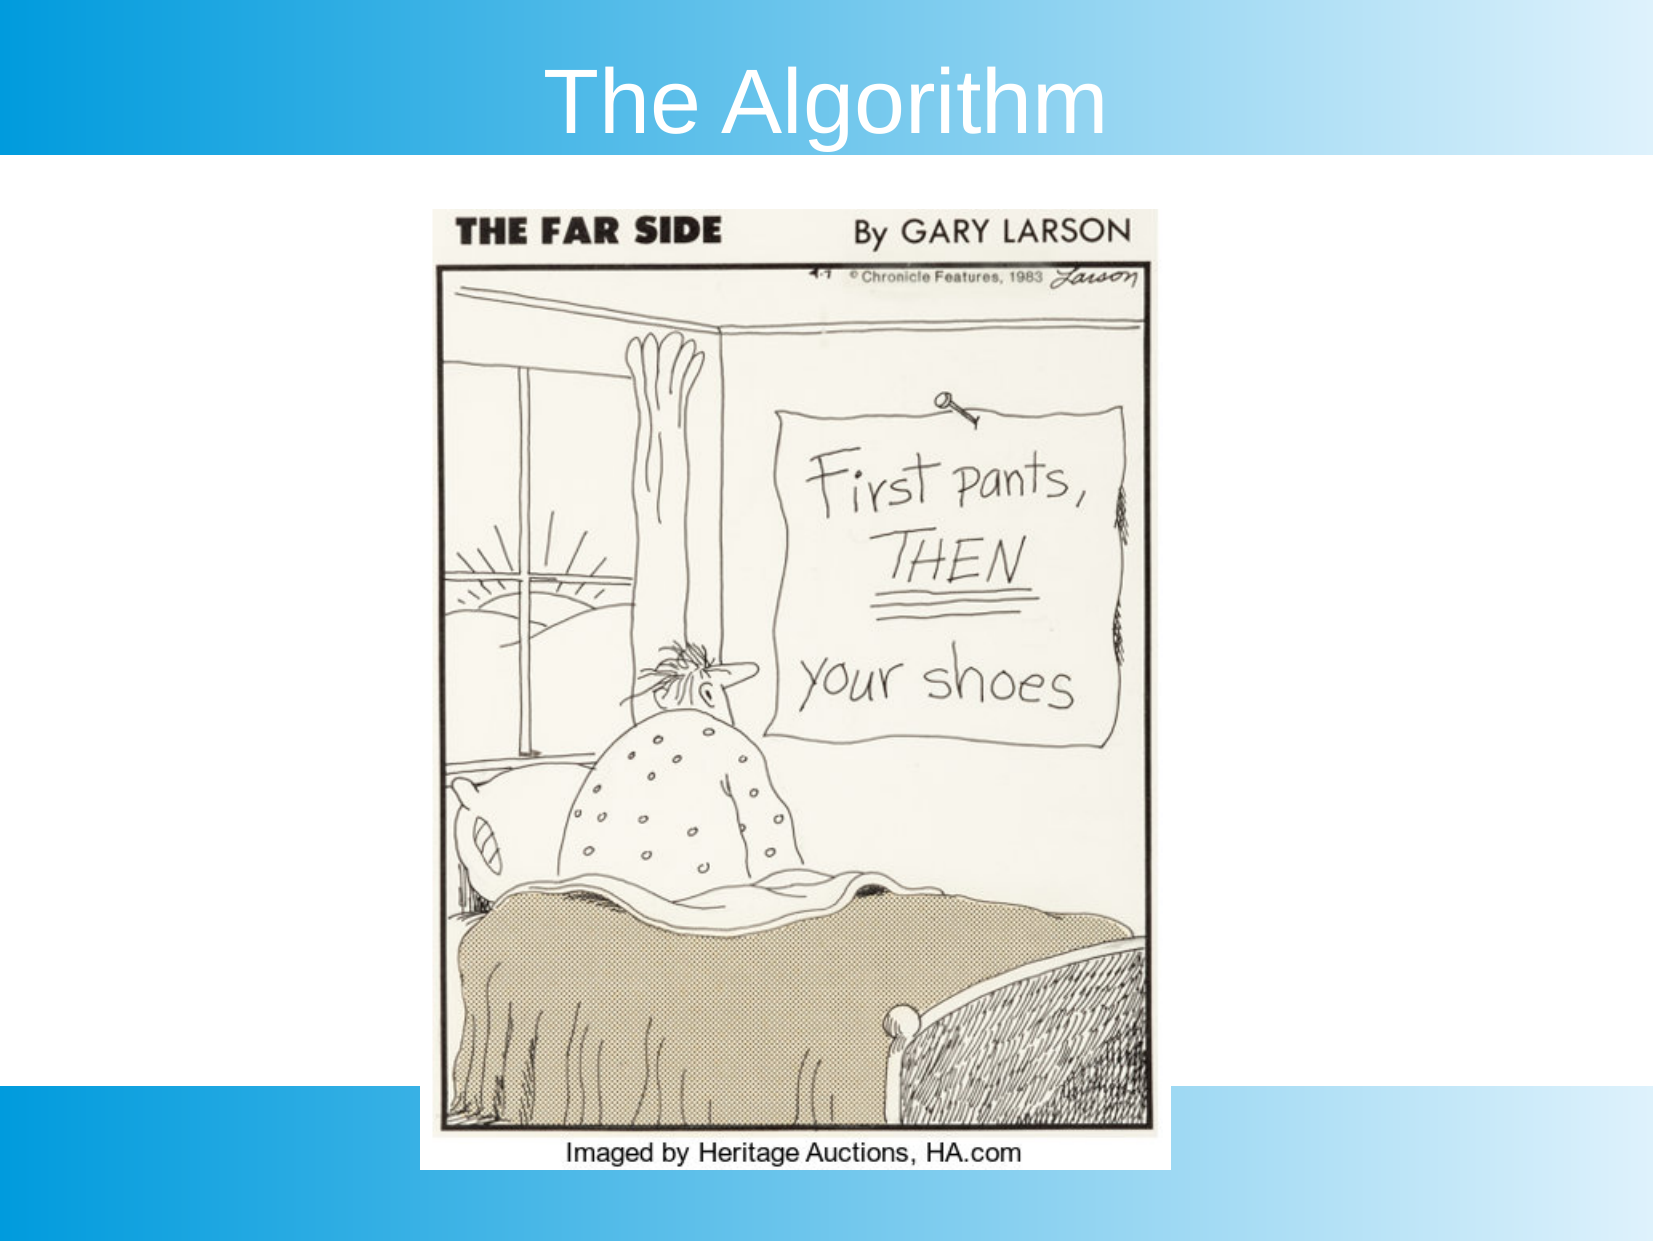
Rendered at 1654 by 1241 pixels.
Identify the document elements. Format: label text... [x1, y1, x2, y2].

title The Algorithm [82, 49, 1571, 155]
picture [420, 209, 1171, 1170]
